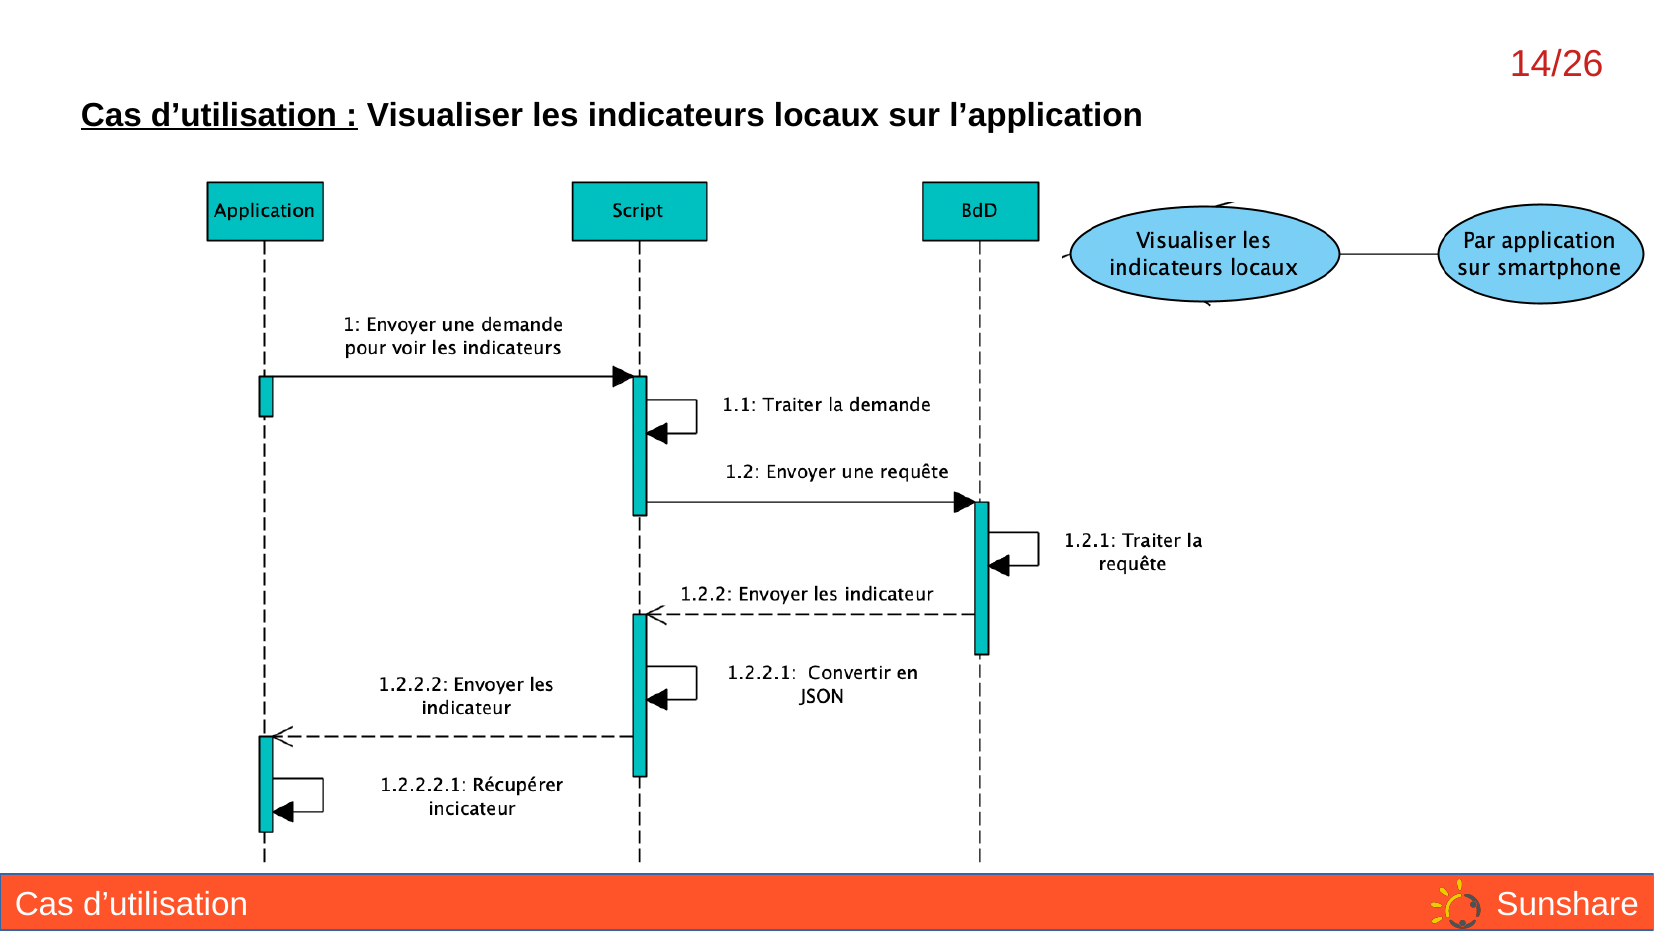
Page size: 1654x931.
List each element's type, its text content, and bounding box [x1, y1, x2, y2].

picture [200, 193, 1650, 863]
text_box Cas d’utilisation [0, 874, 367, 931]
title Cas d’utilisation : Visualiser les indicateurs locaux sur l’application [80, 37, 1570, 193]
picture [1429, 877, 1483, 931]
